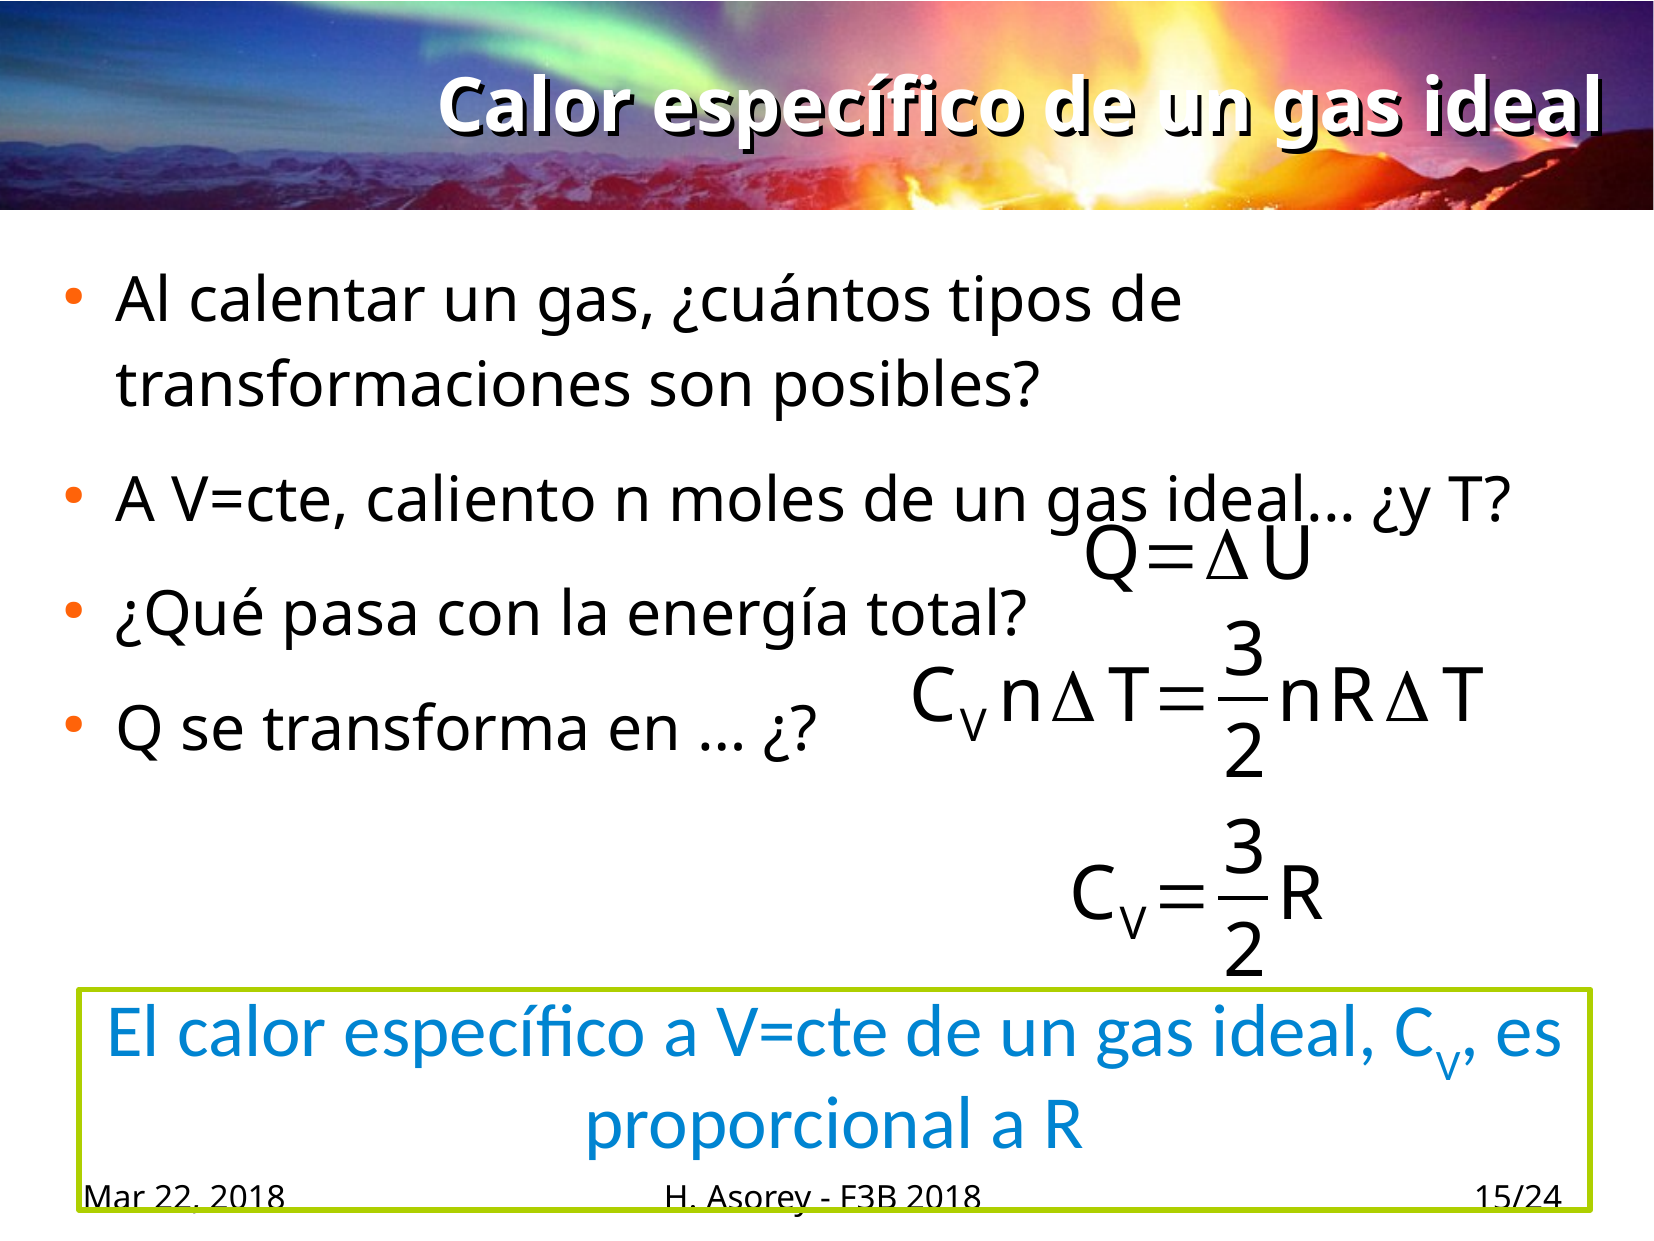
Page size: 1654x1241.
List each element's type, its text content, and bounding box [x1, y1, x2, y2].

title Calor específico de un gas ideal [45, 15, 1606, 191]
list Al calentar un gas, ¿cuántos tipos de transformaciones son posibles? A V=cte, caliento n moles de un gas ideal... ¿y T? ¿Qué pasa con la energía total? Q se transforma en … ¿? [45, 255, 1606, 1156]
picture [0, 1, 1654, 210]
text_box El calor específico a V=cte de un gas ideal, CV, es proporcional a R [79, 989, 1591, 1210]
chart [903, 506, 1492, 996]
